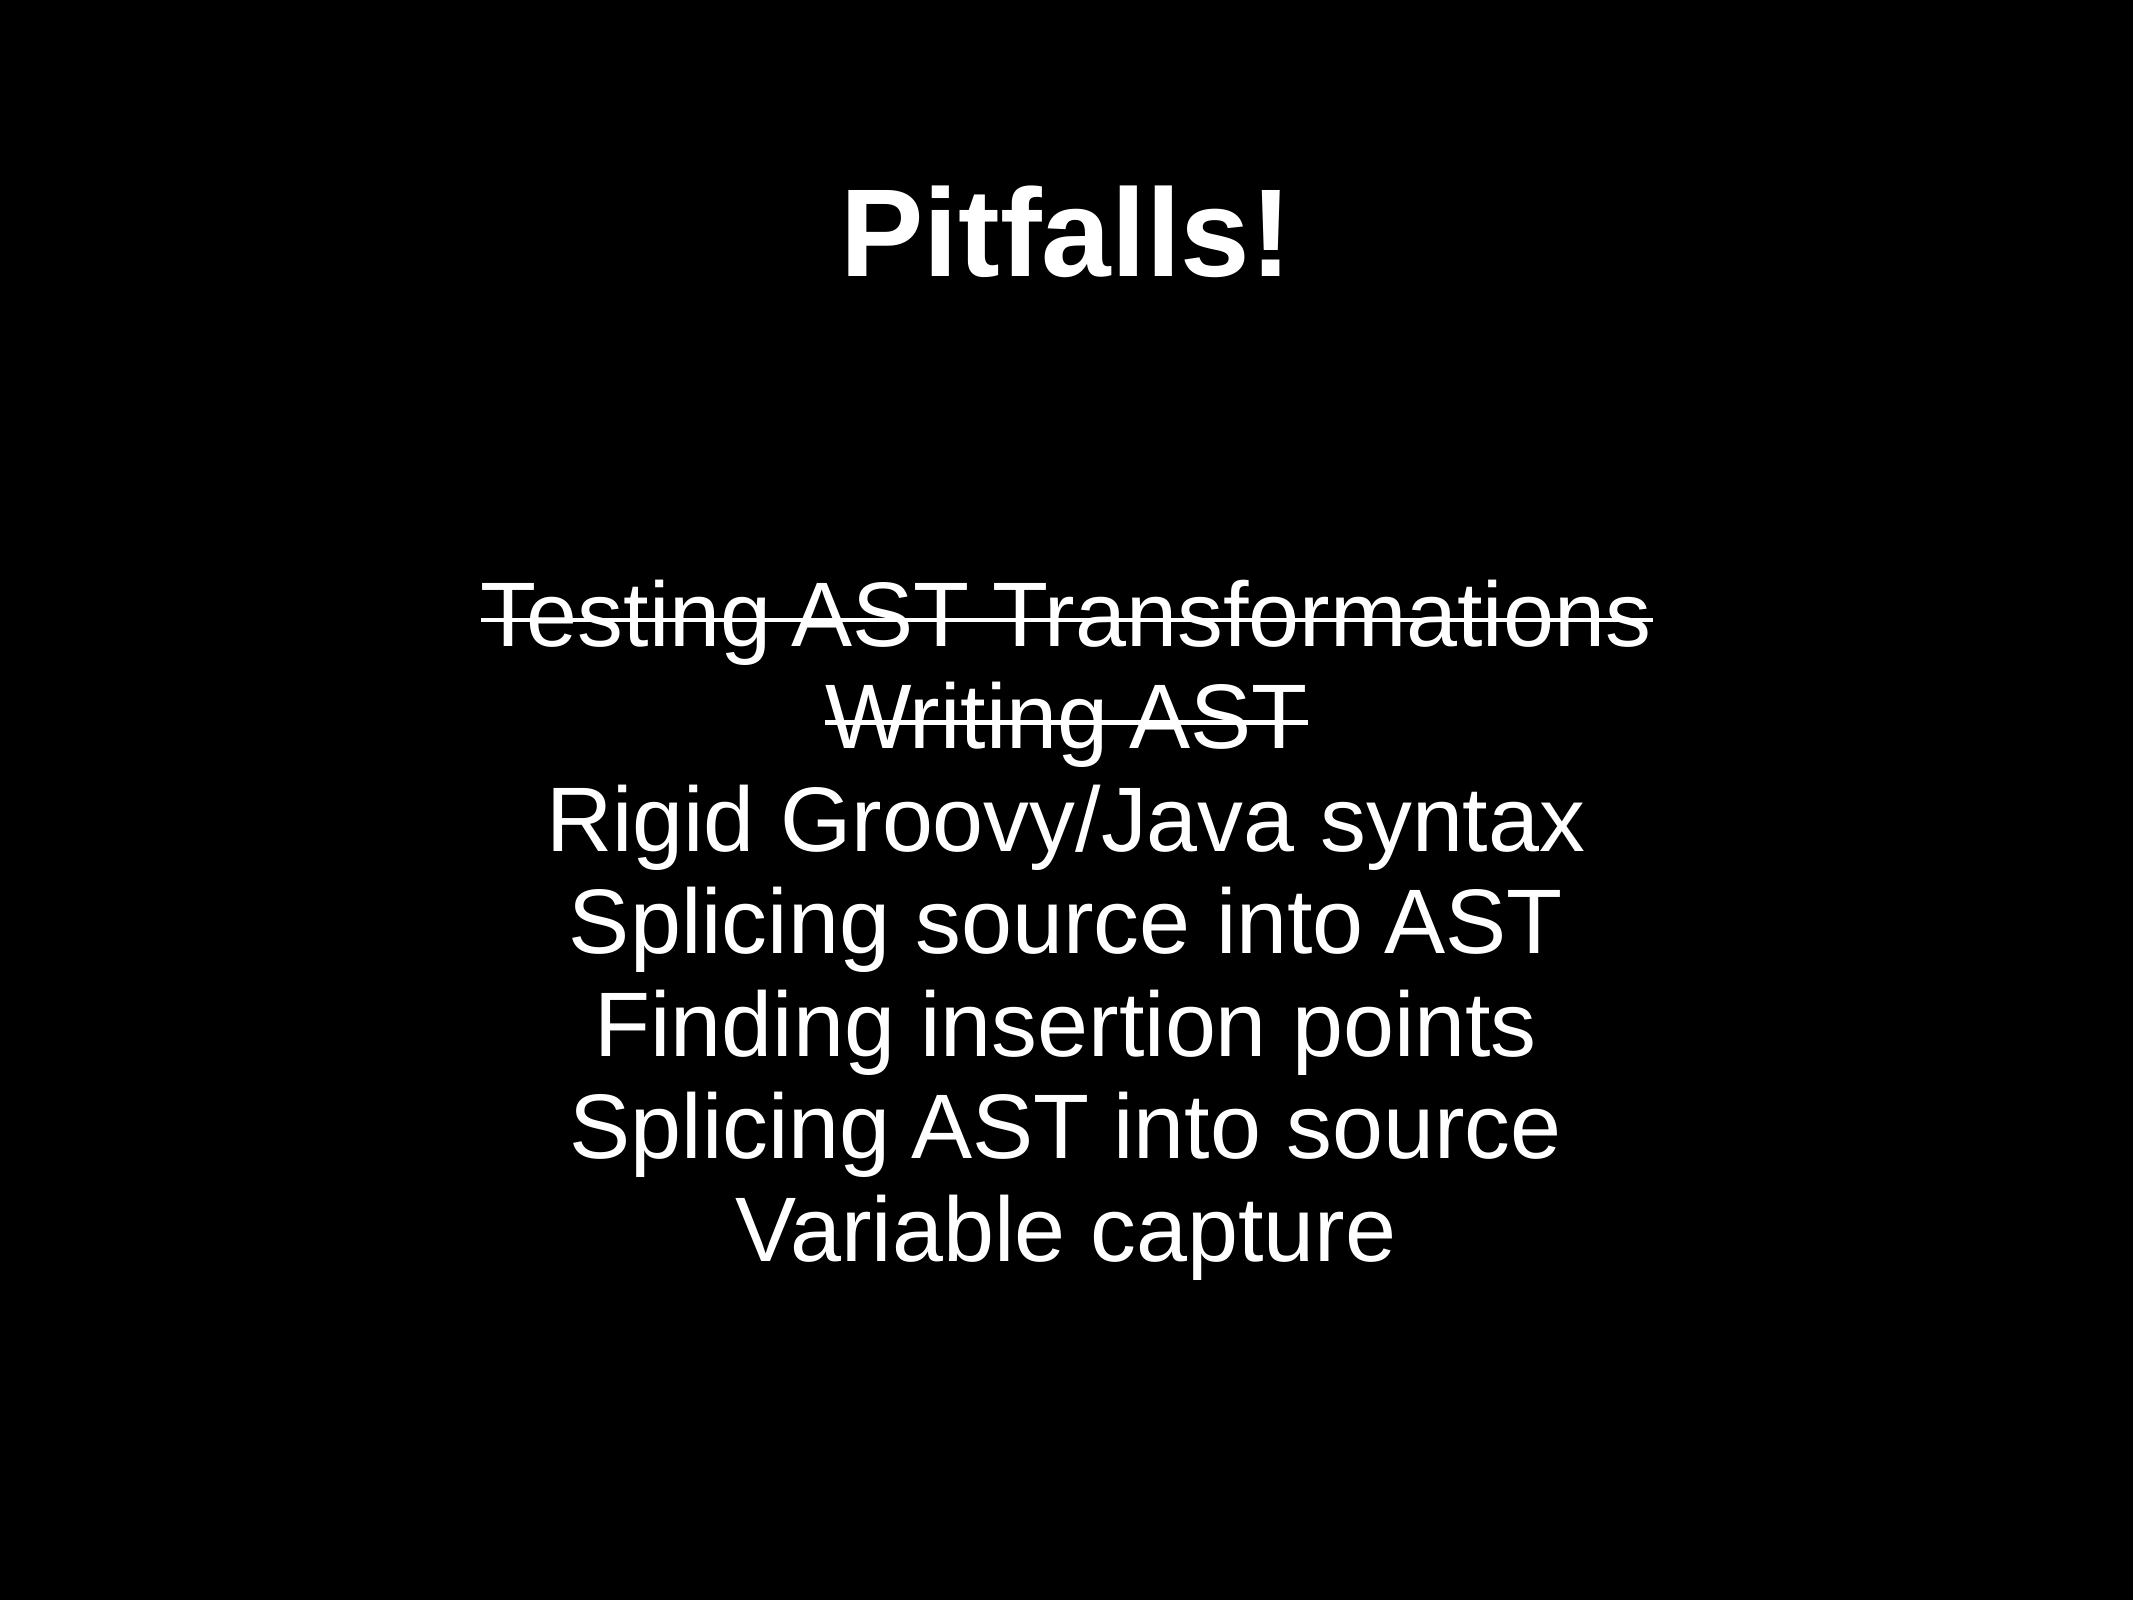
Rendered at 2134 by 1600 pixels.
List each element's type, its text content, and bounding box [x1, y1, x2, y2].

subtitle Testing AST Transformations Writing AST Rigid Groovy/Java syntax Splicing source into AST Finding insertion points Splicing AST into source Variable capture [106, 381, 2027, 1463]
title Pitfalls! [106, 99, 2027, 367]
